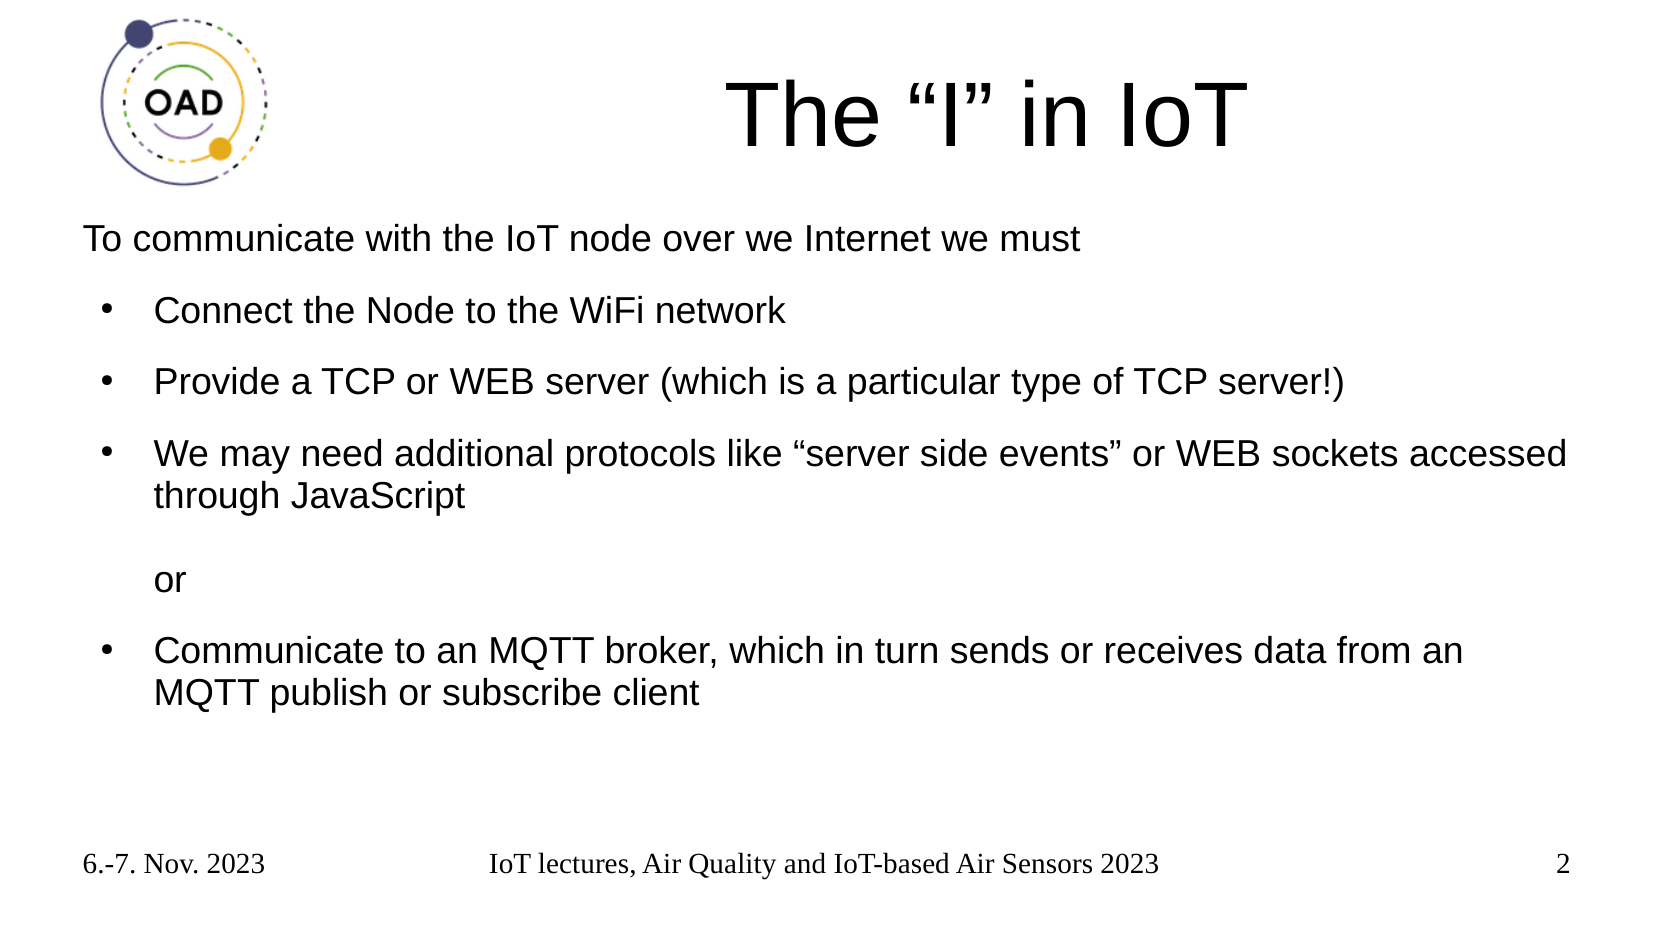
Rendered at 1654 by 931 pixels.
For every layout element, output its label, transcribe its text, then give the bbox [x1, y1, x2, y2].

picture [59, 4, 303, 207]
list To communicate with the IoT node over we Internet we must Connect the Node to the WiFi network Provide a TCP or WEB server (which is a particular type of TCP server!) We may need additional protocols like “server side events” or WEB sockets accessed through JavaScript or Communicate to an MQTT broker, which in turn sends or receives data from an MQTT publish or subscribe client [82, 217, 1571, 758]
title The “I” in IoT [403, 37, 1571, 193]
